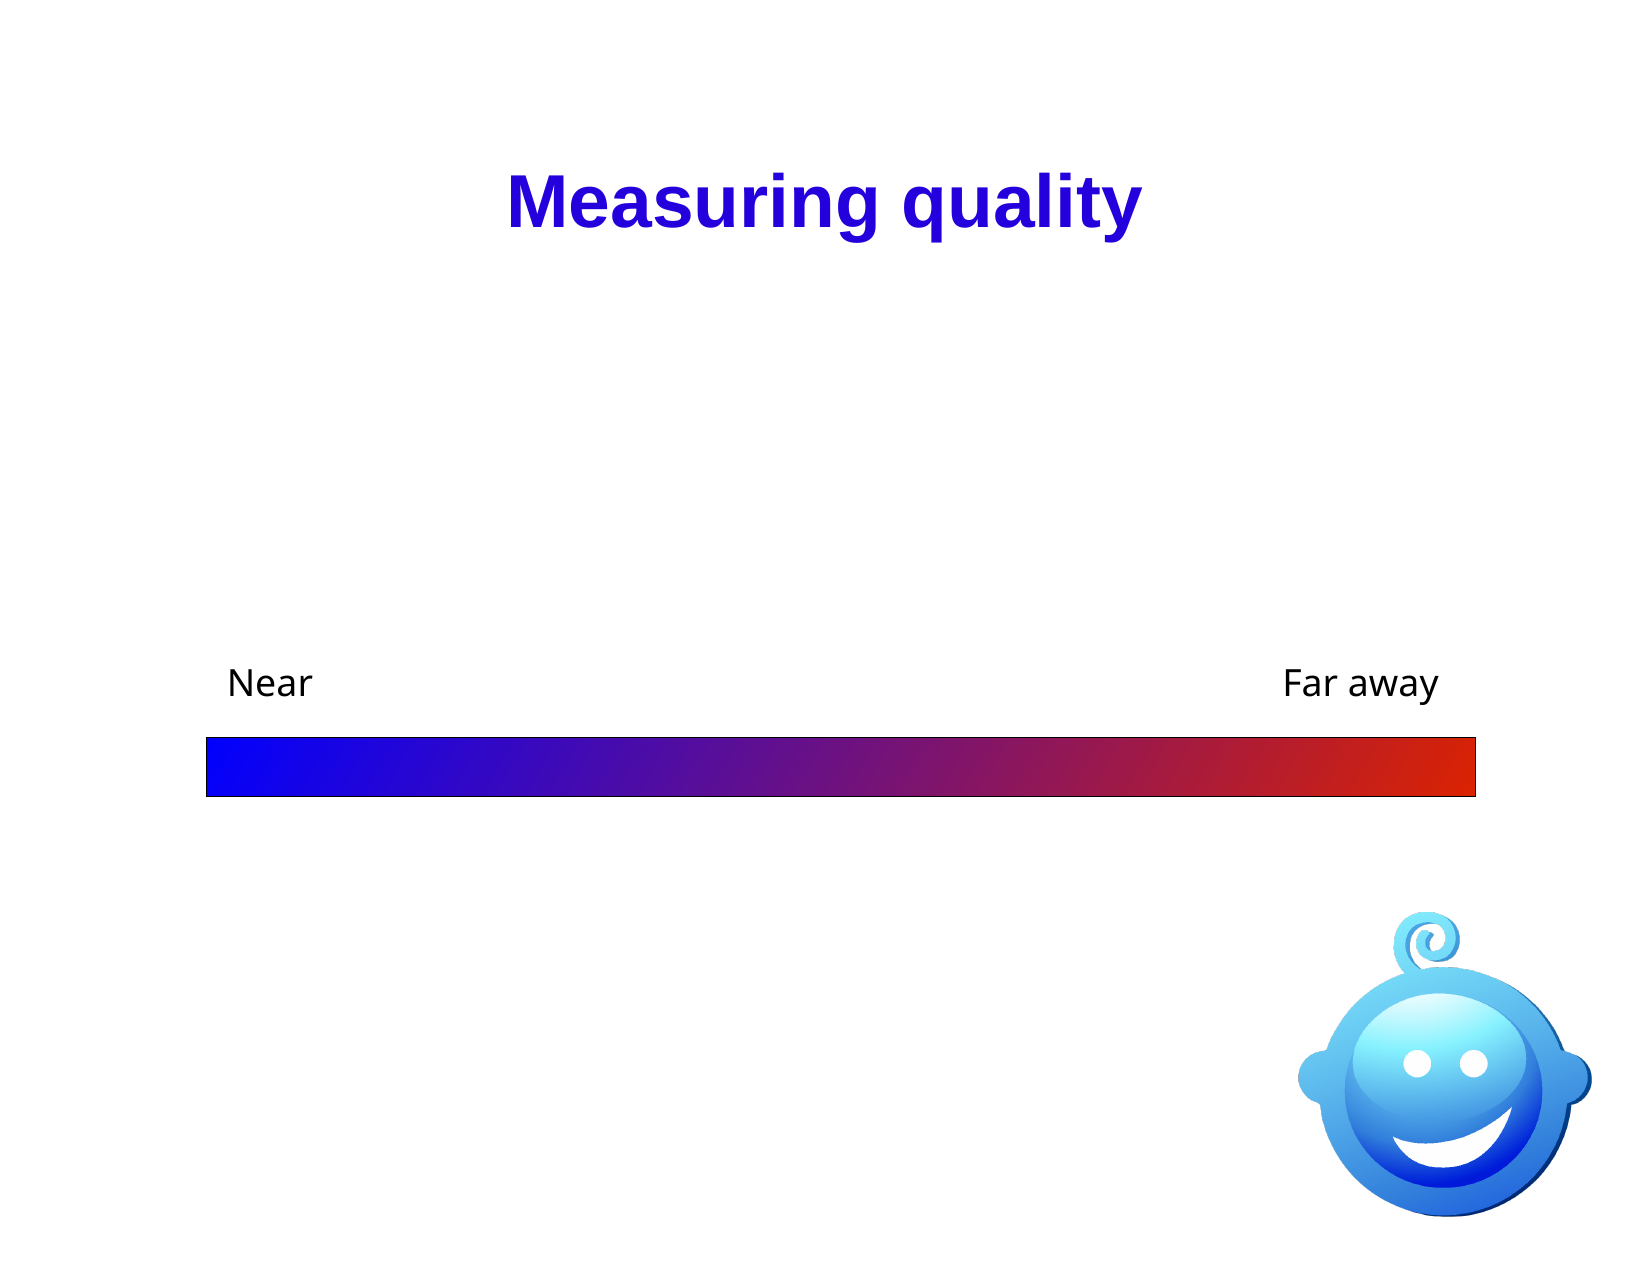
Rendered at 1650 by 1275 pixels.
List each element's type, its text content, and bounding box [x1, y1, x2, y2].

text_box [206, 737, 1476, 797]
title Measuring quality [135, 104, 1515, 299]
text_box Far away [1267, 649, 1472, 723]
text_box Near [212, 649, 337, 723]
picture [1298, 911, 1592, 1217]
